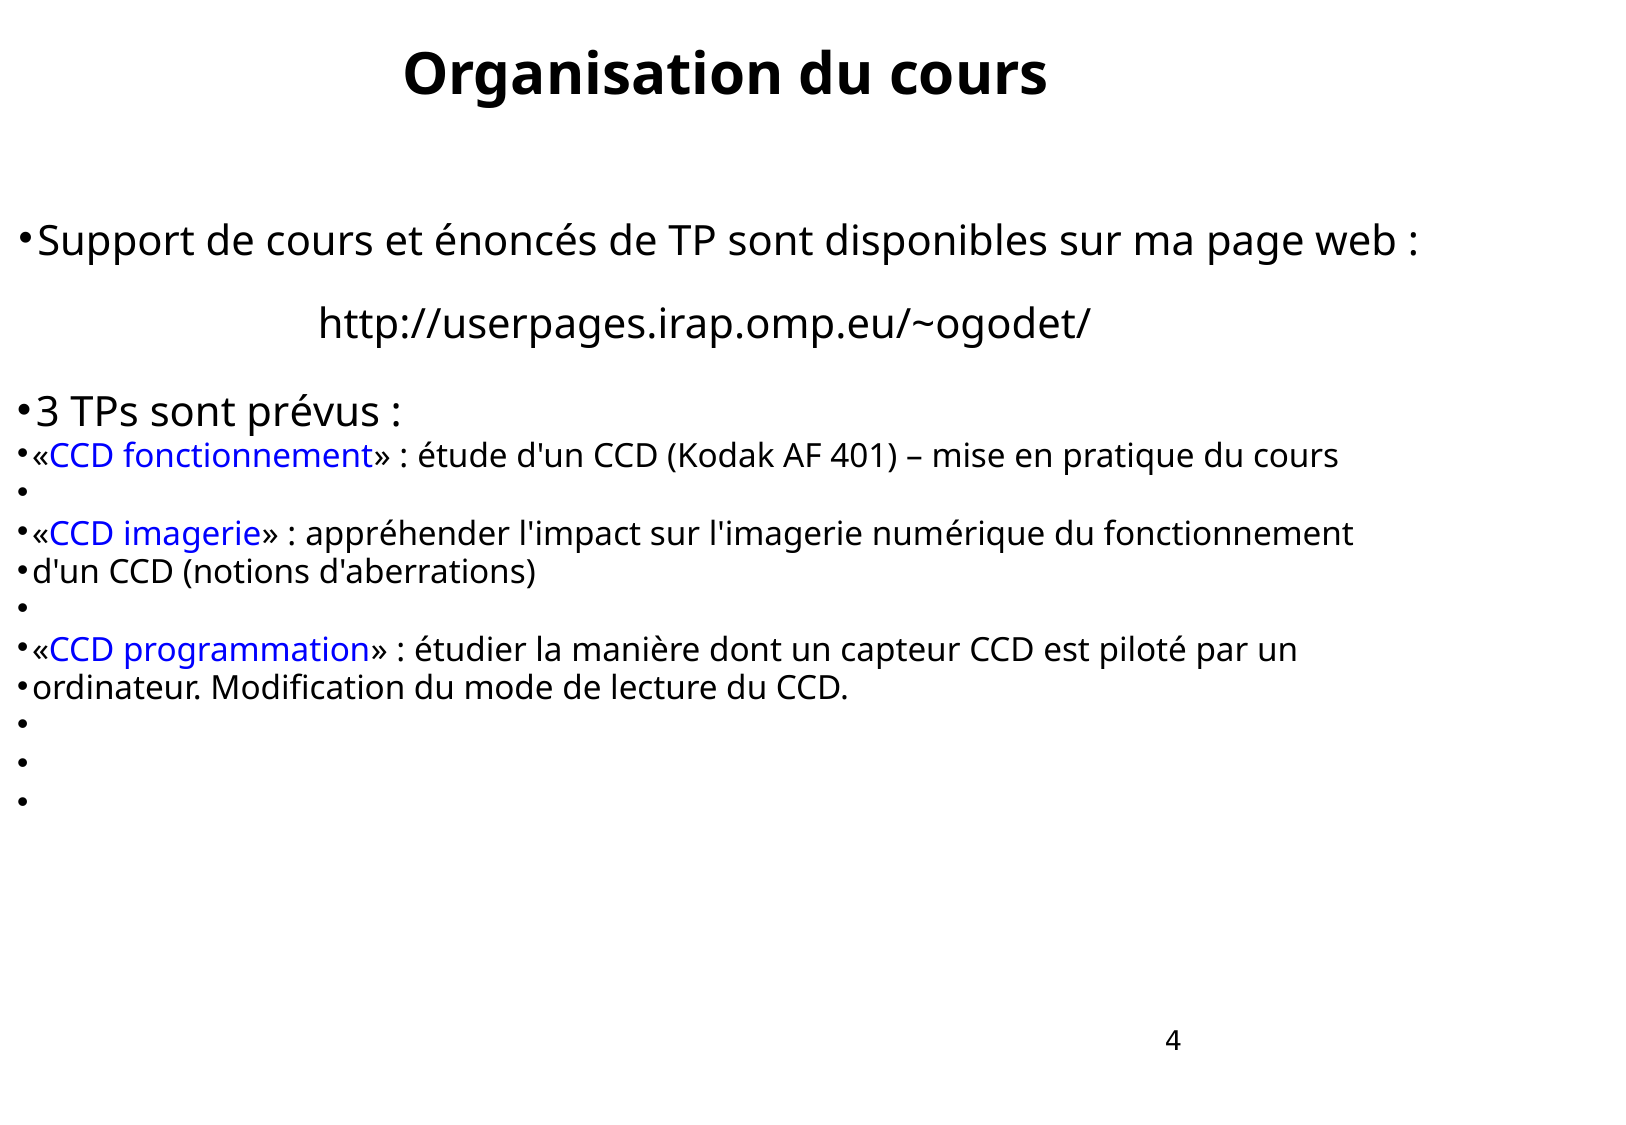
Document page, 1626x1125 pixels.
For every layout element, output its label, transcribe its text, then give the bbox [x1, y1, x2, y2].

text_box Support de cours et énoncés de TP sont disponibles sur ma page web : [4, 209, 1434, 273]
text_box 3 TPs sont prévus : «CCD fonctionnement» : étude d'un CCD (Kodak AF 401) – mise en pratique du cours «CCD imagerie» : appréhender l'impact sur l'imagerie numérique du fonctionnement d'un CCD (notions d'aberrations) «CCD programmation» : étudier la manière dont un capteur CCD est piloté par un ordinateur. Modification du mode de lecture du CCD. [2, 381, 1369, 831]
text_box [1164, 1024, 1544, 1103]
text_box http://userpages.irap.omp.eu/~ogodet/ [303, 289, 1152, 362]
text_box Organisation du cours [387, 32, 1064, 115]
